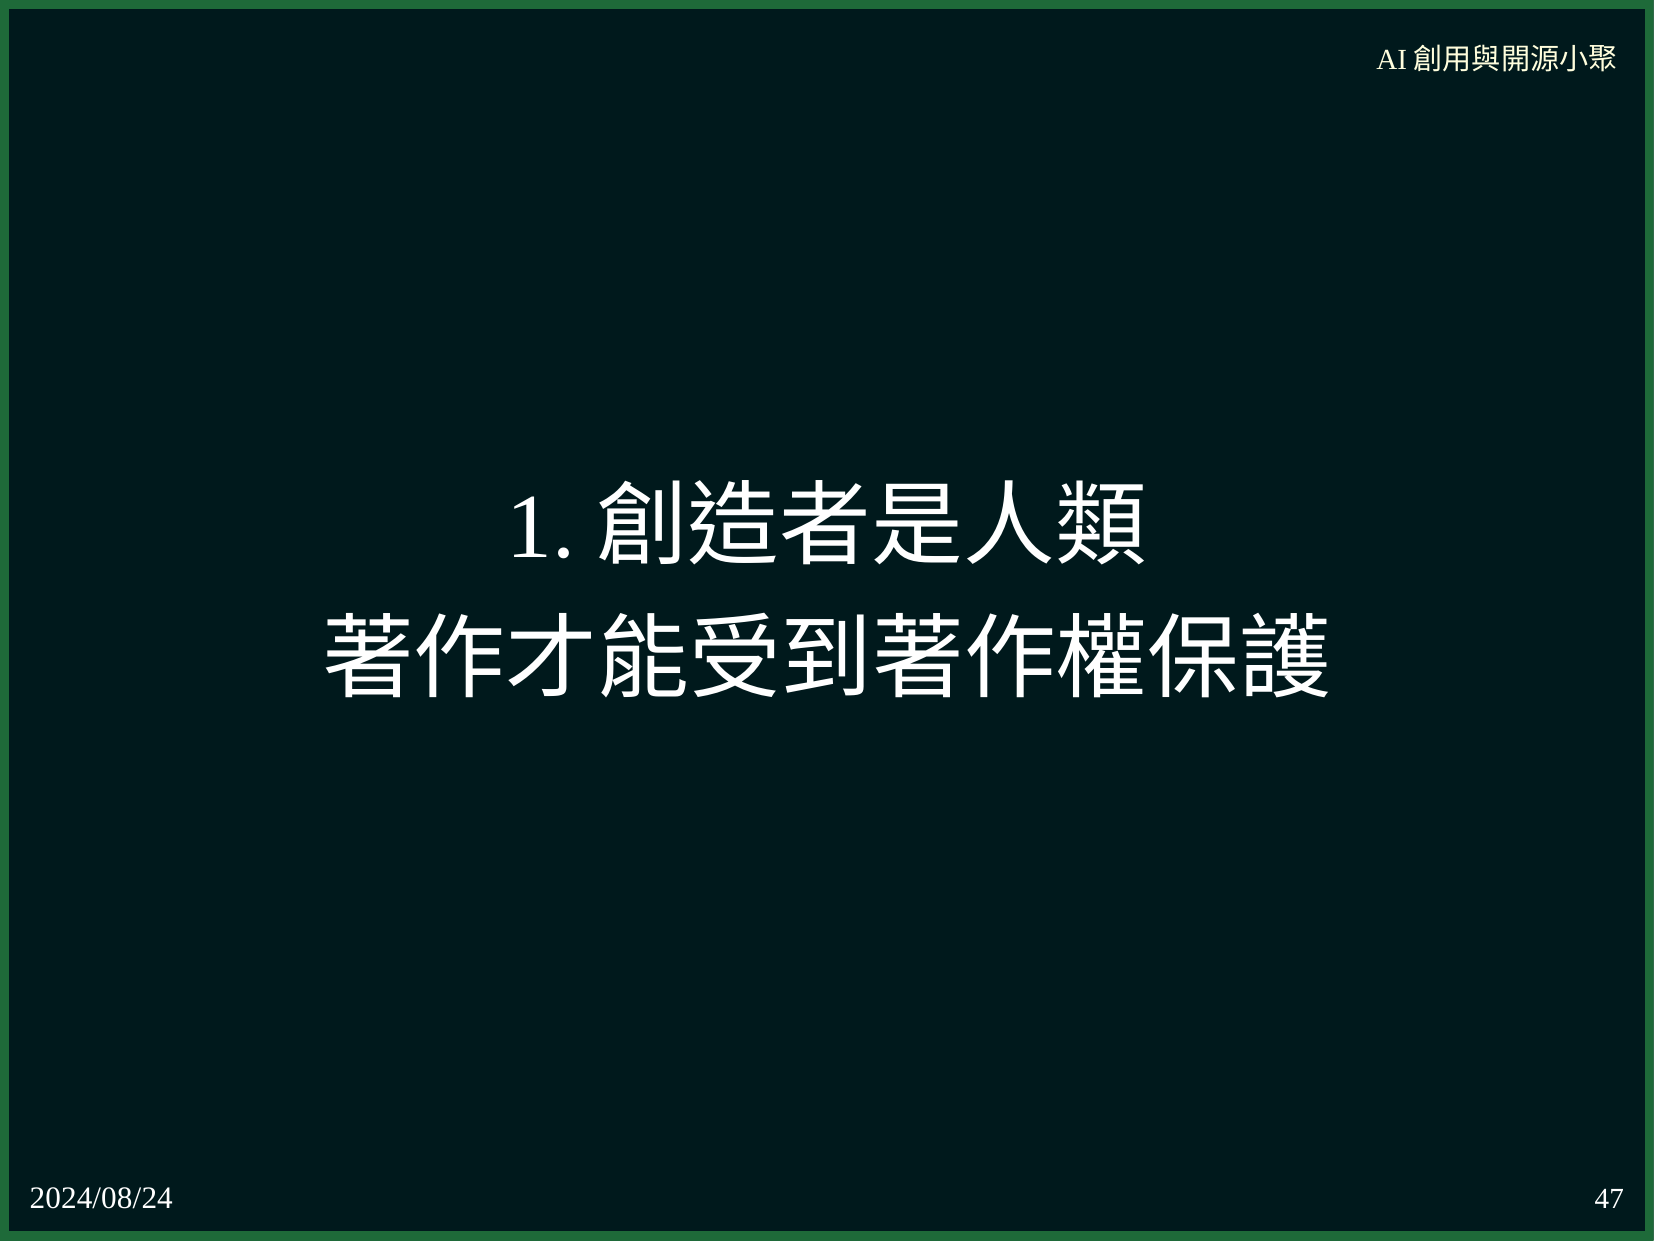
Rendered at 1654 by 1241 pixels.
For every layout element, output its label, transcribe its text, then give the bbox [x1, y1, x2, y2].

title 1.創造者是人類 著作才能受到著作權保護 [82, 242, 1571, 927]
